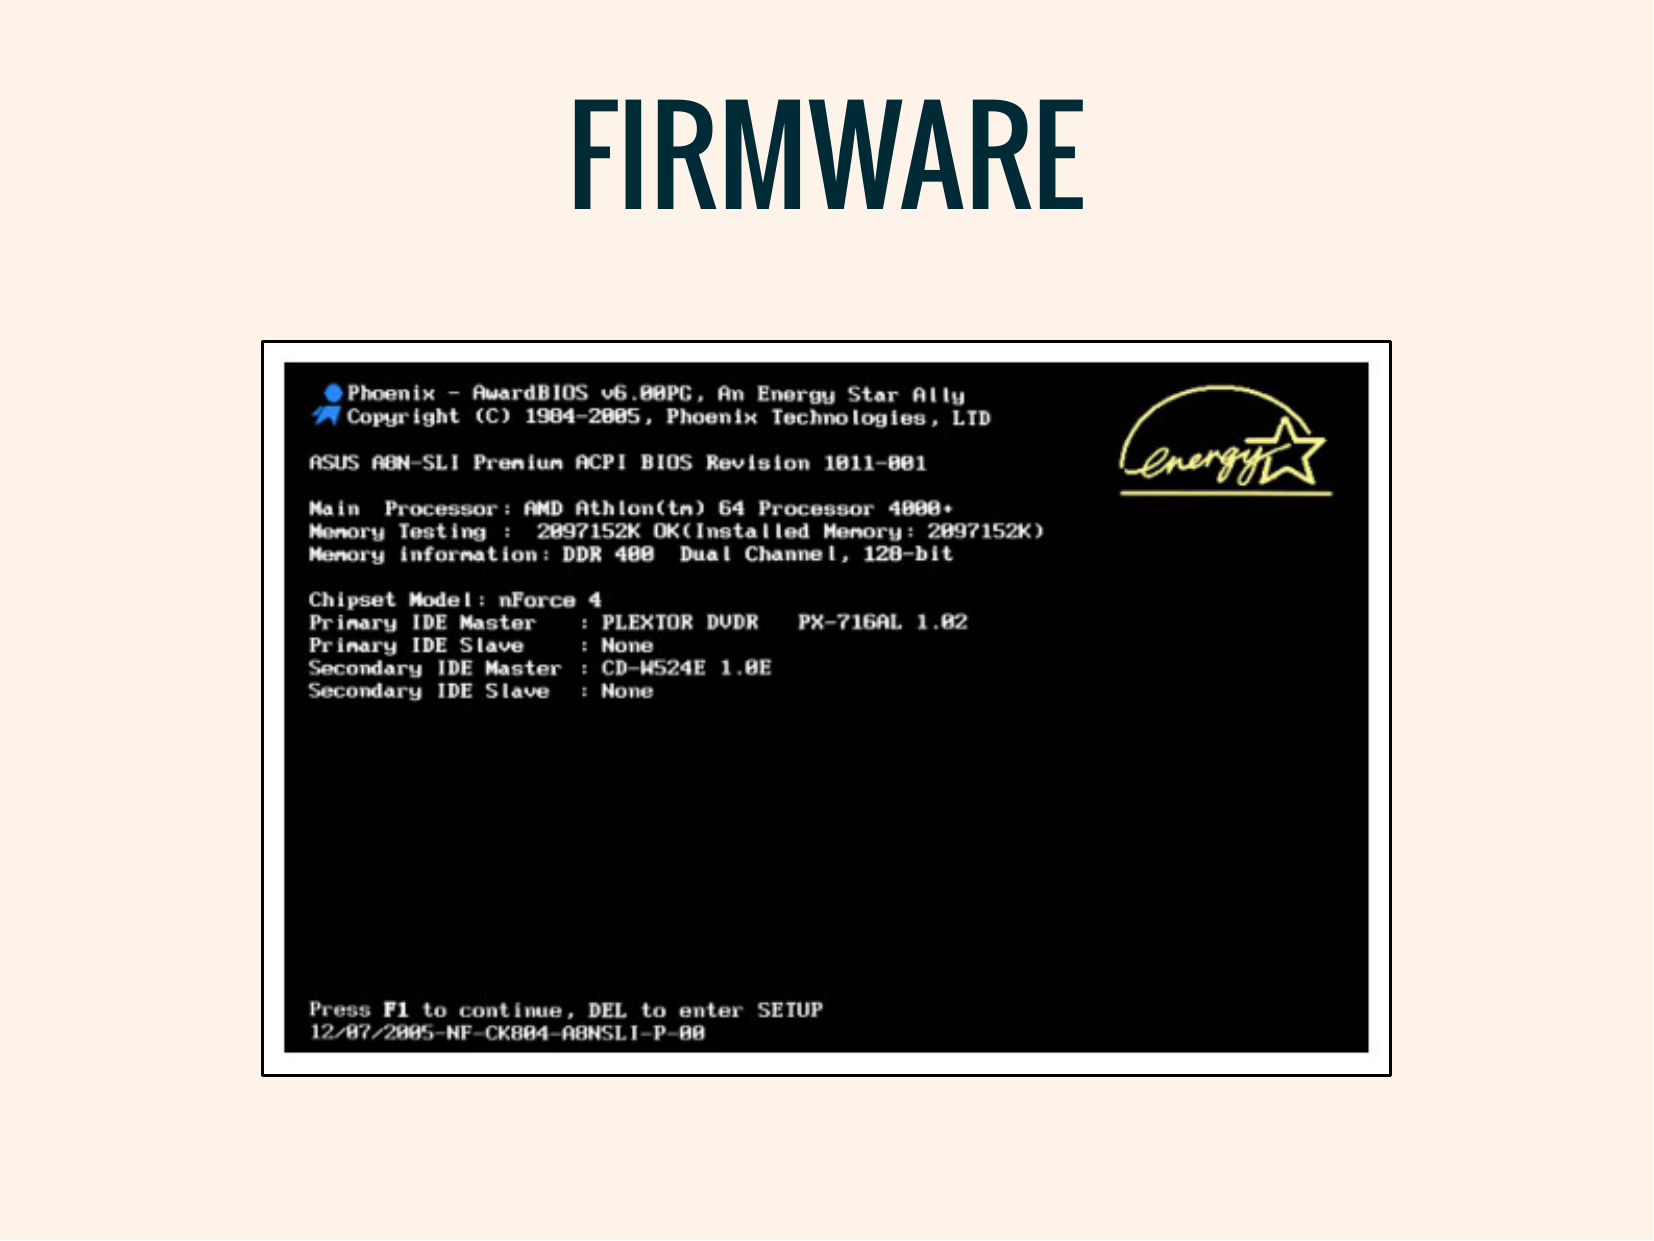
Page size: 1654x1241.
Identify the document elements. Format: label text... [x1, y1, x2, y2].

title Firmware [82, 49, 1571, 257]
picture [264, 342, 1390, 1074]
